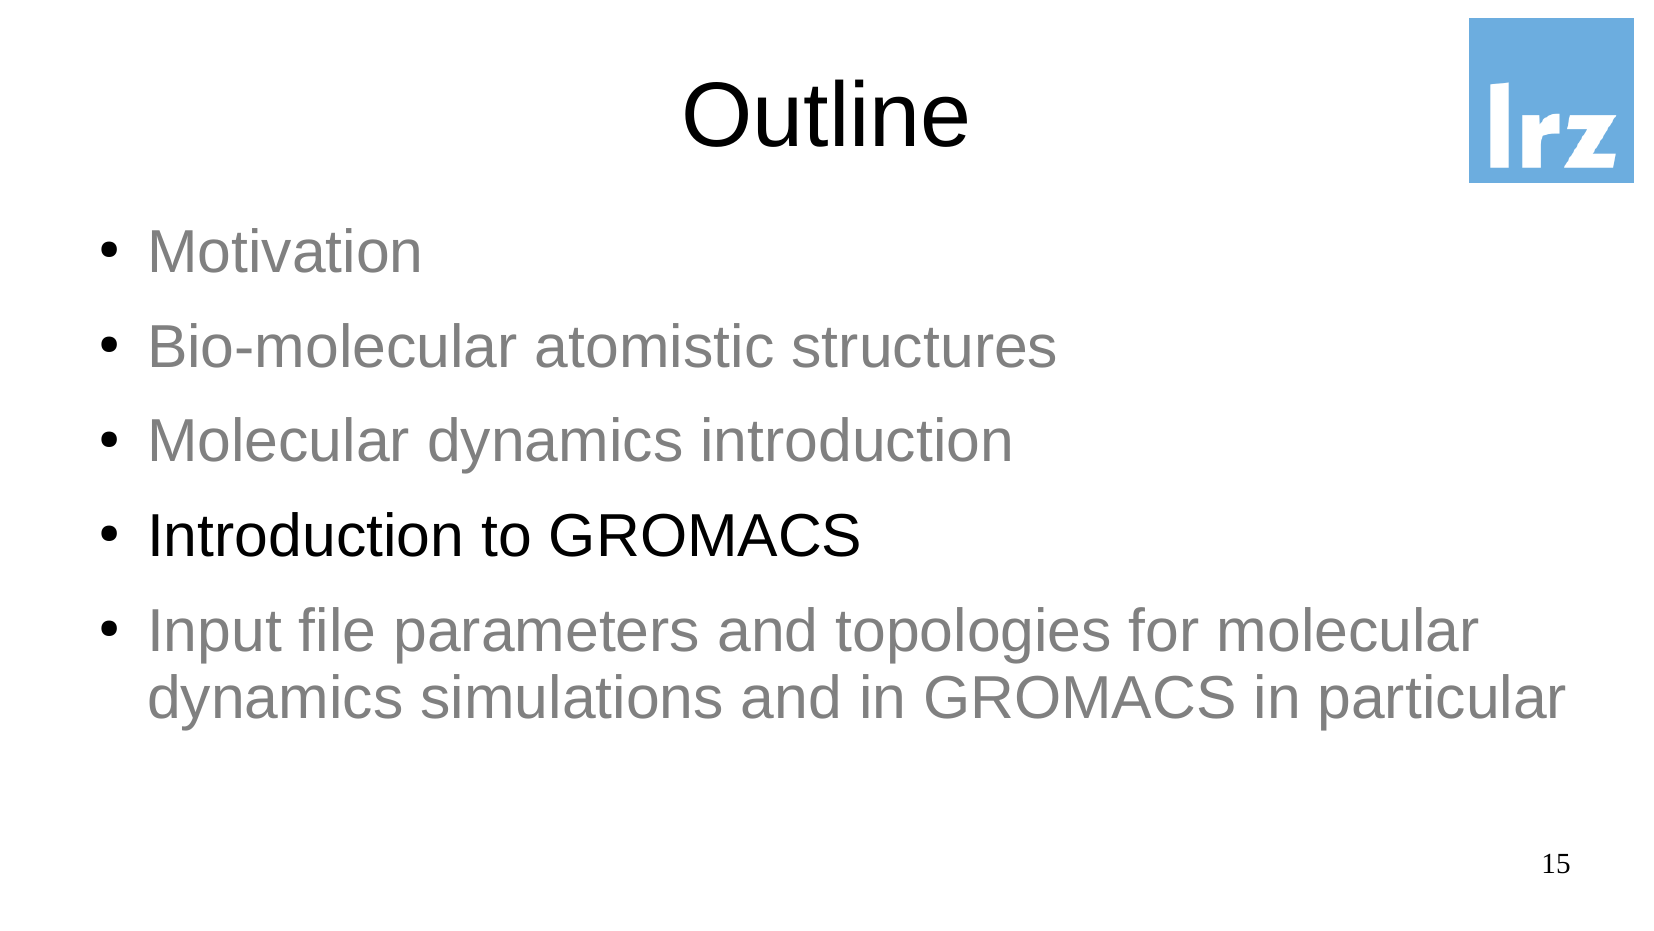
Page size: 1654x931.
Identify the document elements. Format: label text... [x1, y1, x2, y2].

list Motivation Bio-molecular atomistic structures Molecular dynamics introduction Introduction to GROMACS Input file parameters and topologies for molecular dynamics simulations and in GROMACS in particular [82, 217, 1571, 758]
title Outline [82, 37, 1571, 193]
picture [1469, 18, 1634, 183]
